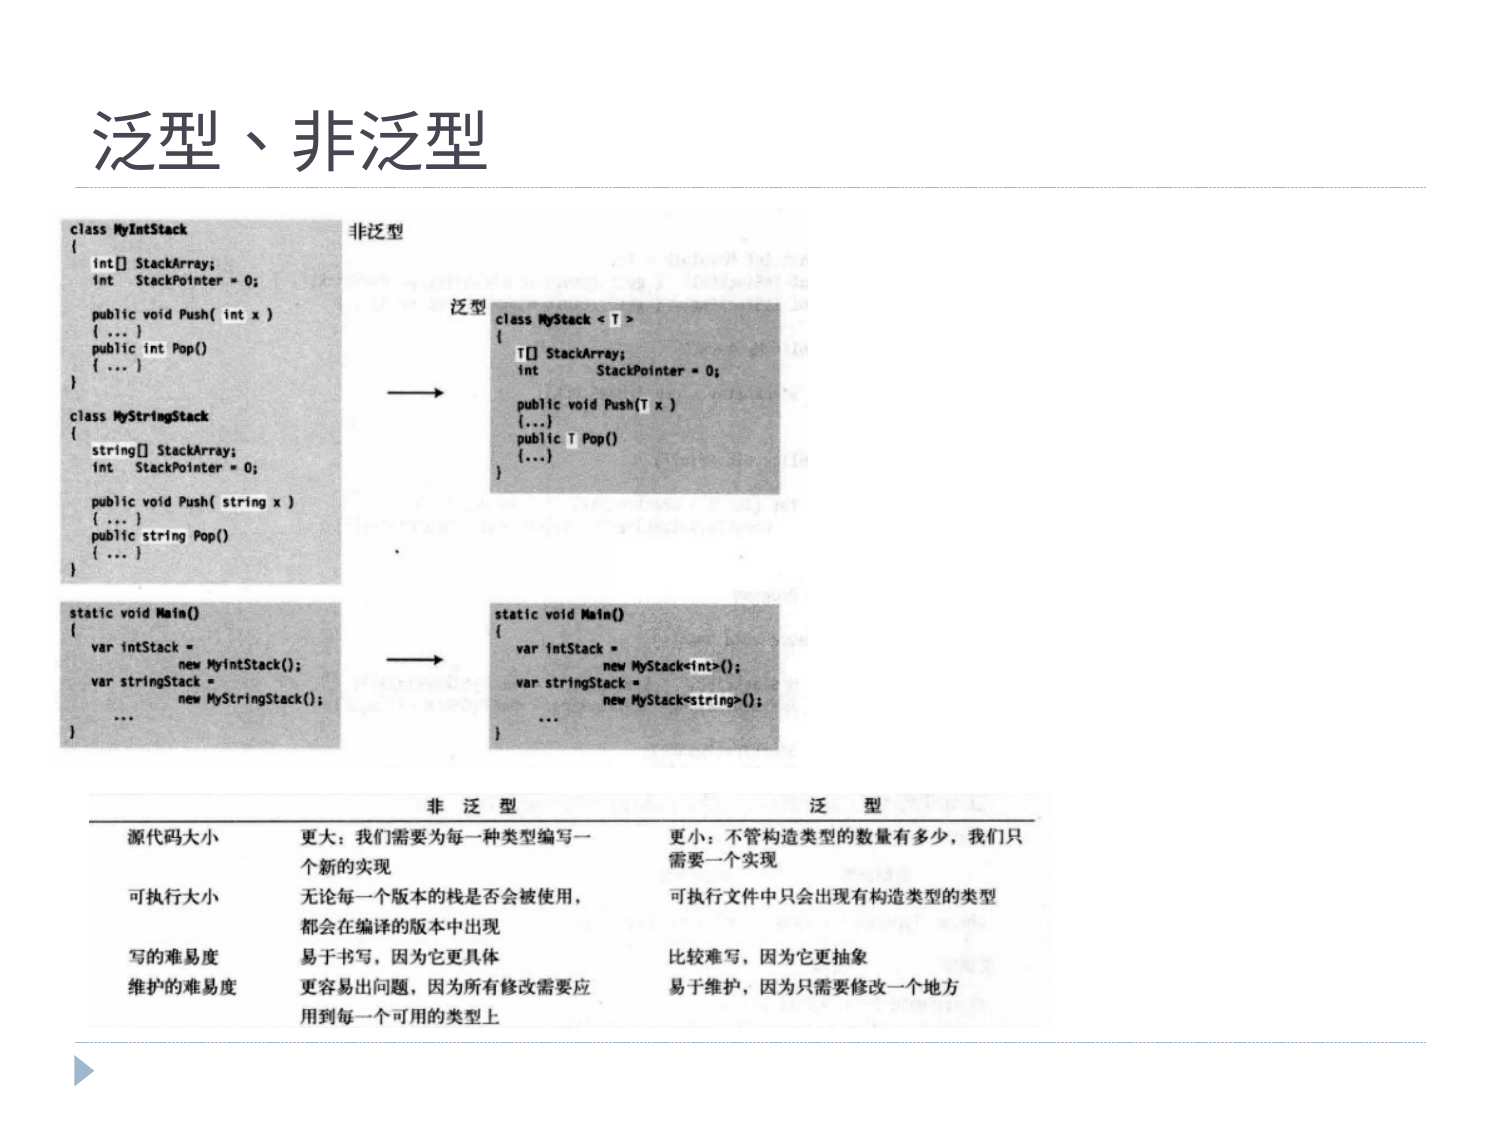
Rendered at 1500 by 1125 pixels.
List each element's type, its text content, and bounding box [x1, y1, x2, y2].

picture [47, 207, 808, 768]
picture [89, 793, 1052, 1028]
title 泛型、非泛型 [75, 25, 1426, 188]
